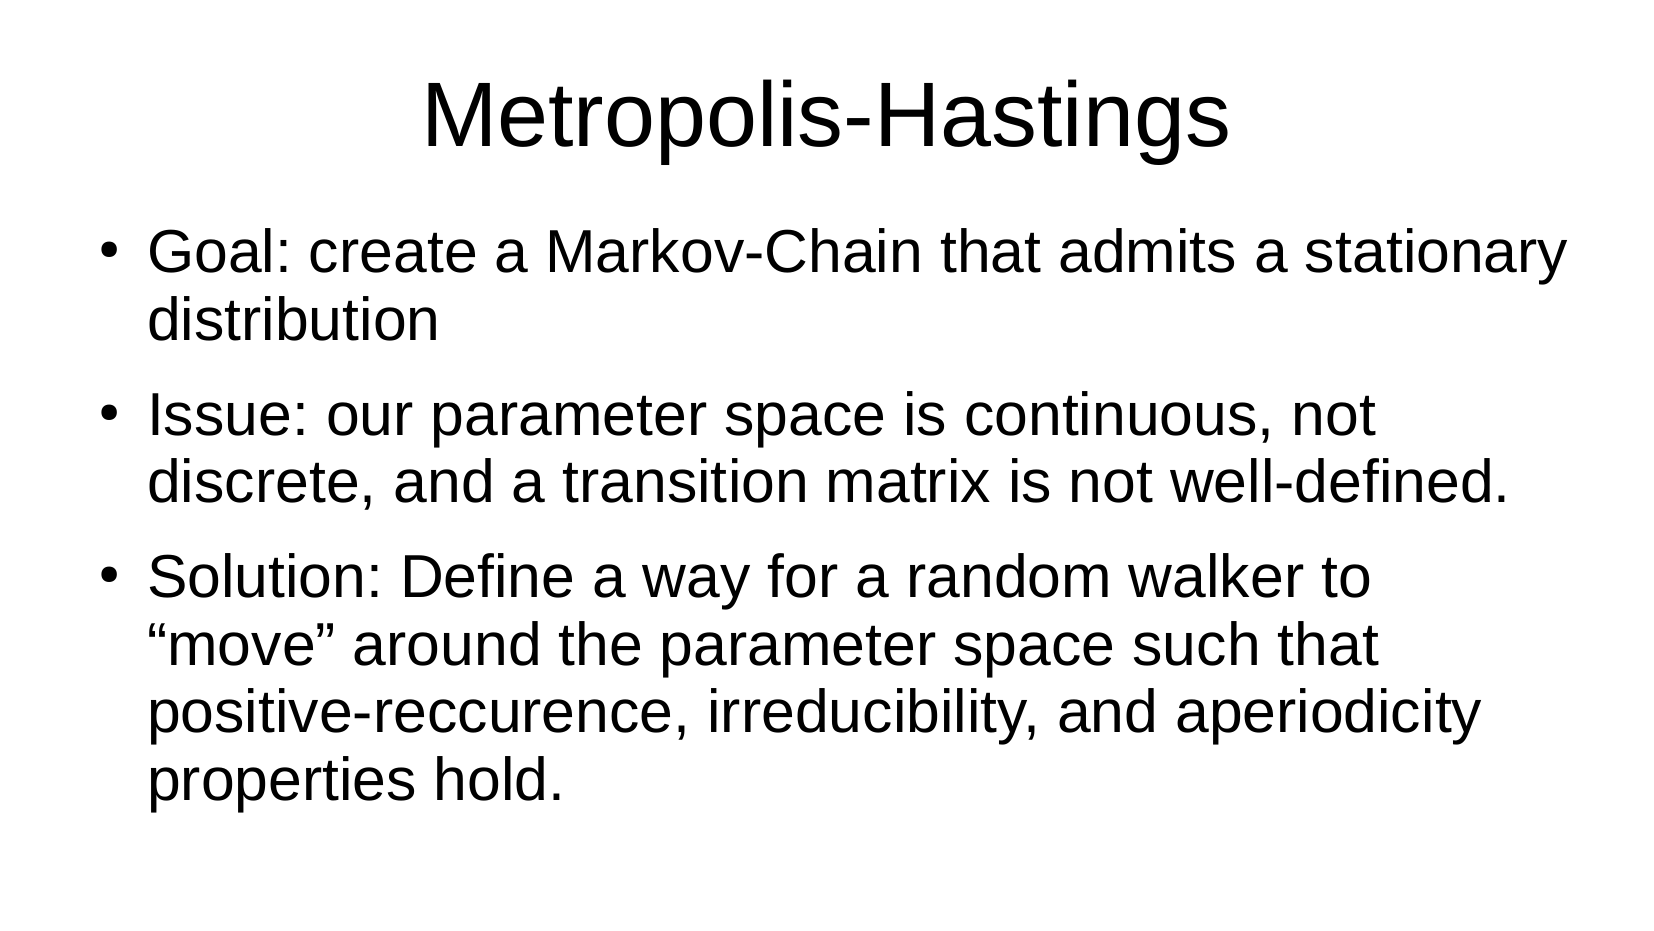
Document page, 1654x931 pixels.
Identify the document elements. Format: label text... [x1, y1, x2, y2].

list Goal: create a Markov-Chain that admits a stationary distribution Issue: our parameter space is continuous, not discrete, and a transition matrix is not well-defined. Solution: Define a way for a random walker to “move” around the parameter space such that positive-reccurence, irreducibility, and aperiodicity properties hold. [82, 217, 1571, 826]
title Metropolis-Hastings [82, 37, 1571, 193]
